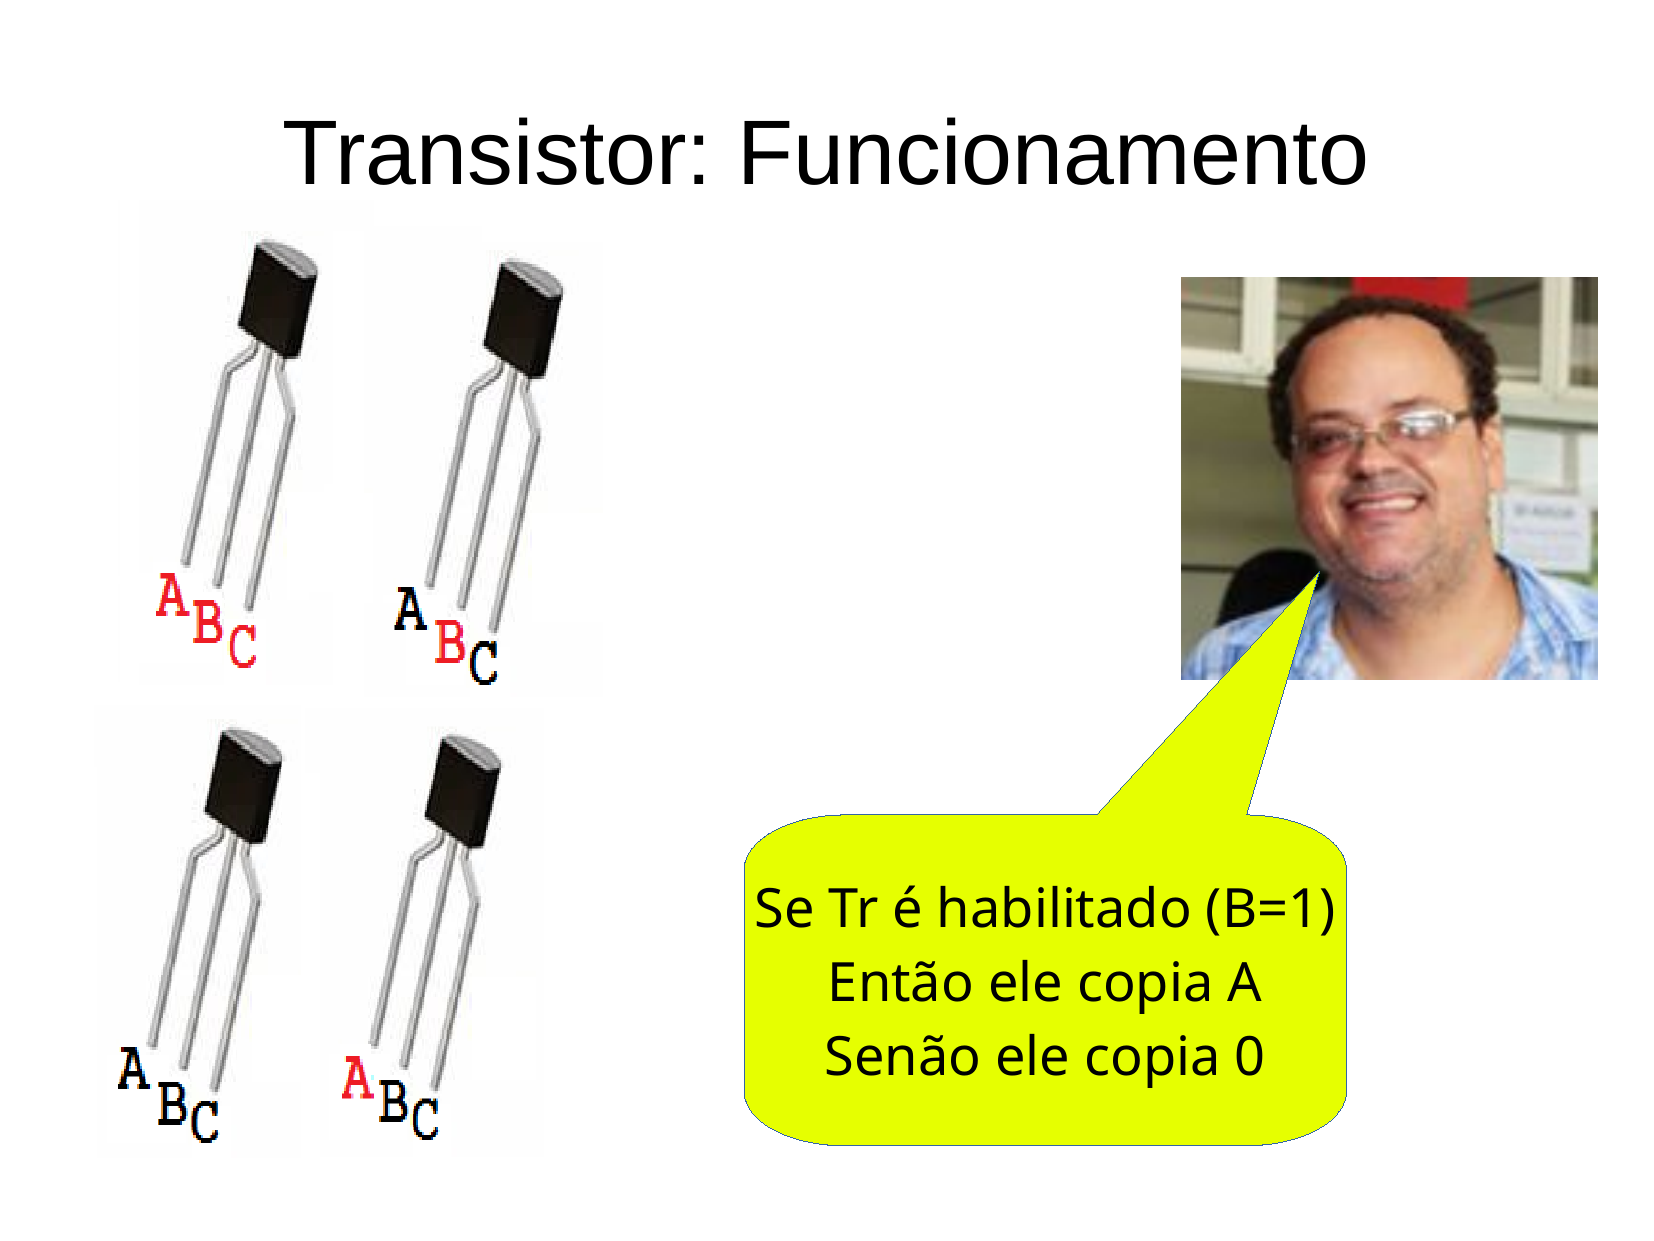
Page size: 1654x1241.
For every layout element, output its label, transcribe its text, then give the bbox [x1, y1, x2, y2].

title Transistor: Funcionamento [82, 49, 1571, 257]
picture [1181, 277, 1598, 680]
picture [118, 226, 603, 697]
text_box Se Tr é habilitado (B=1) Então ele copia A Senão ele copia 0 [744, 571, 1347, 1146]
picture [305, 705, 544, 1157]
picture [94, 705, 301, 1158]
